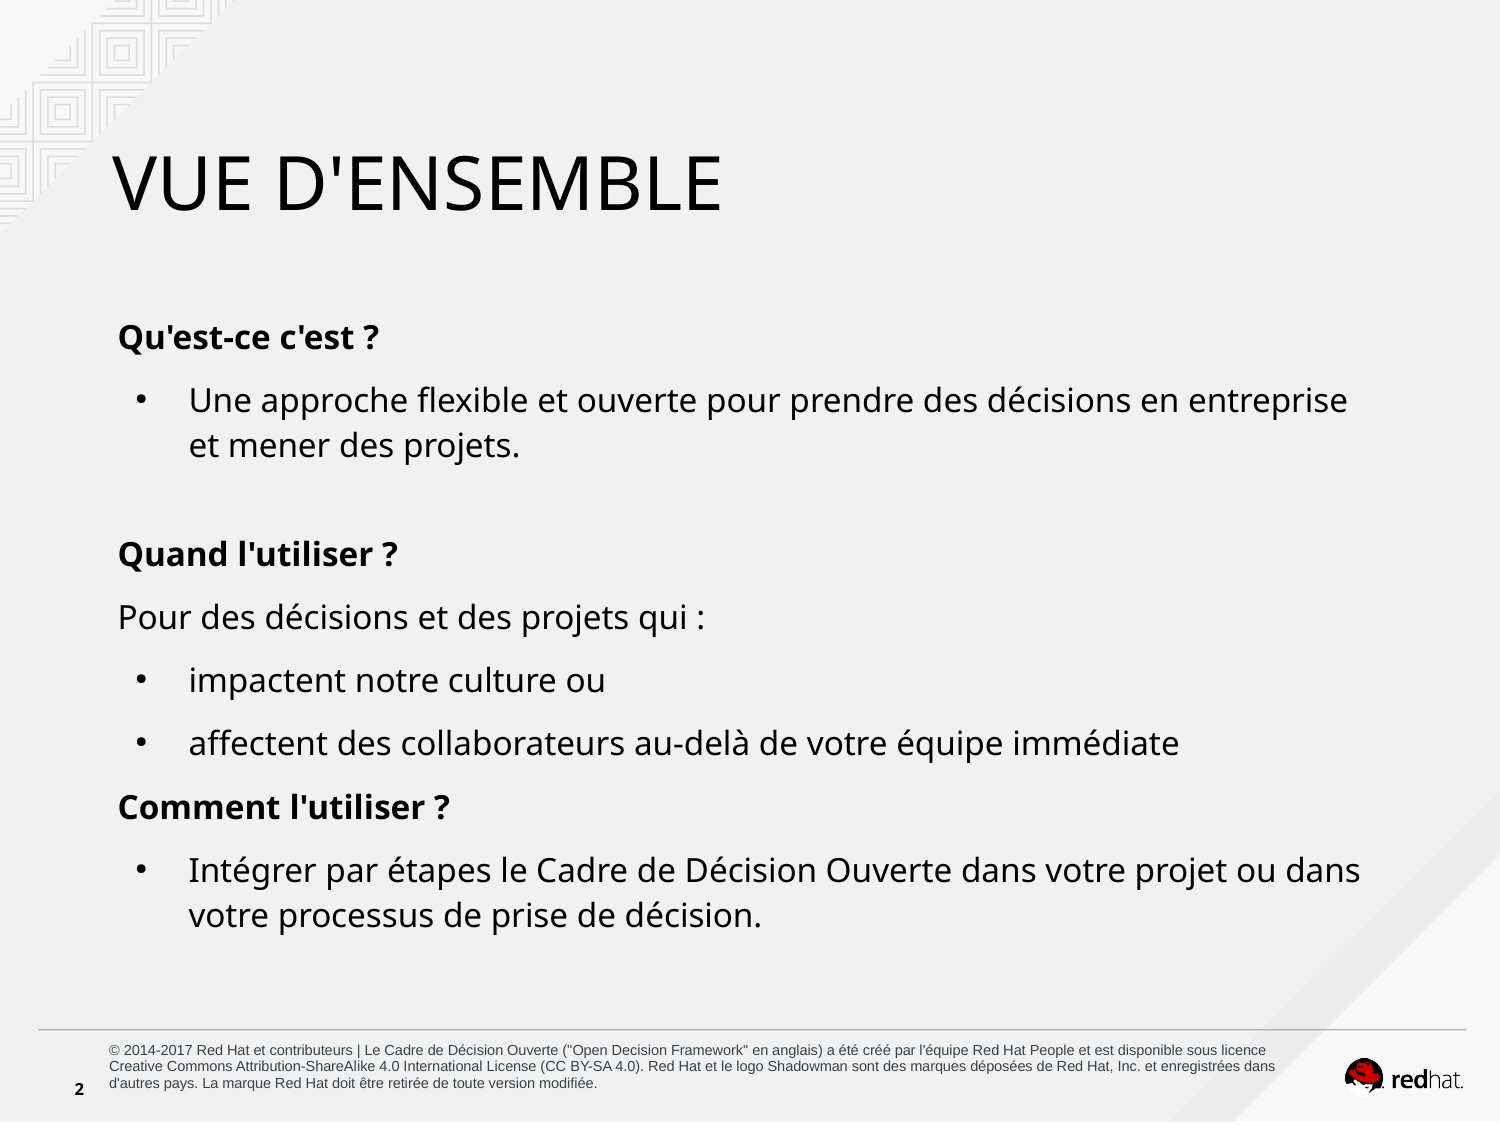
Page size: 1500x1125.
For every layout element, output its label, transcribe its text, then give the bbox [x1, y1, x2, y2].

picture [0, 0, 1500, 1122]
list Qu'est-ce c'est ? Une approche flexible et ouverte pour prendre des décisions en entreprise et mener des projets. Quand l'utiliser ? Pour des décisions et des projets qui : impactent notre culture ou affectent des collaborateurs au-delà de votre équipe immédiate Comment l'utiliser ? Intégrer par étapes le Cadre de Décision Ouverte dans votre projet ou dans votre processus de prise de décision. [114, 313, 1368, 1035]
title Vue d'ensemble [112, 0, 1388, 233]
